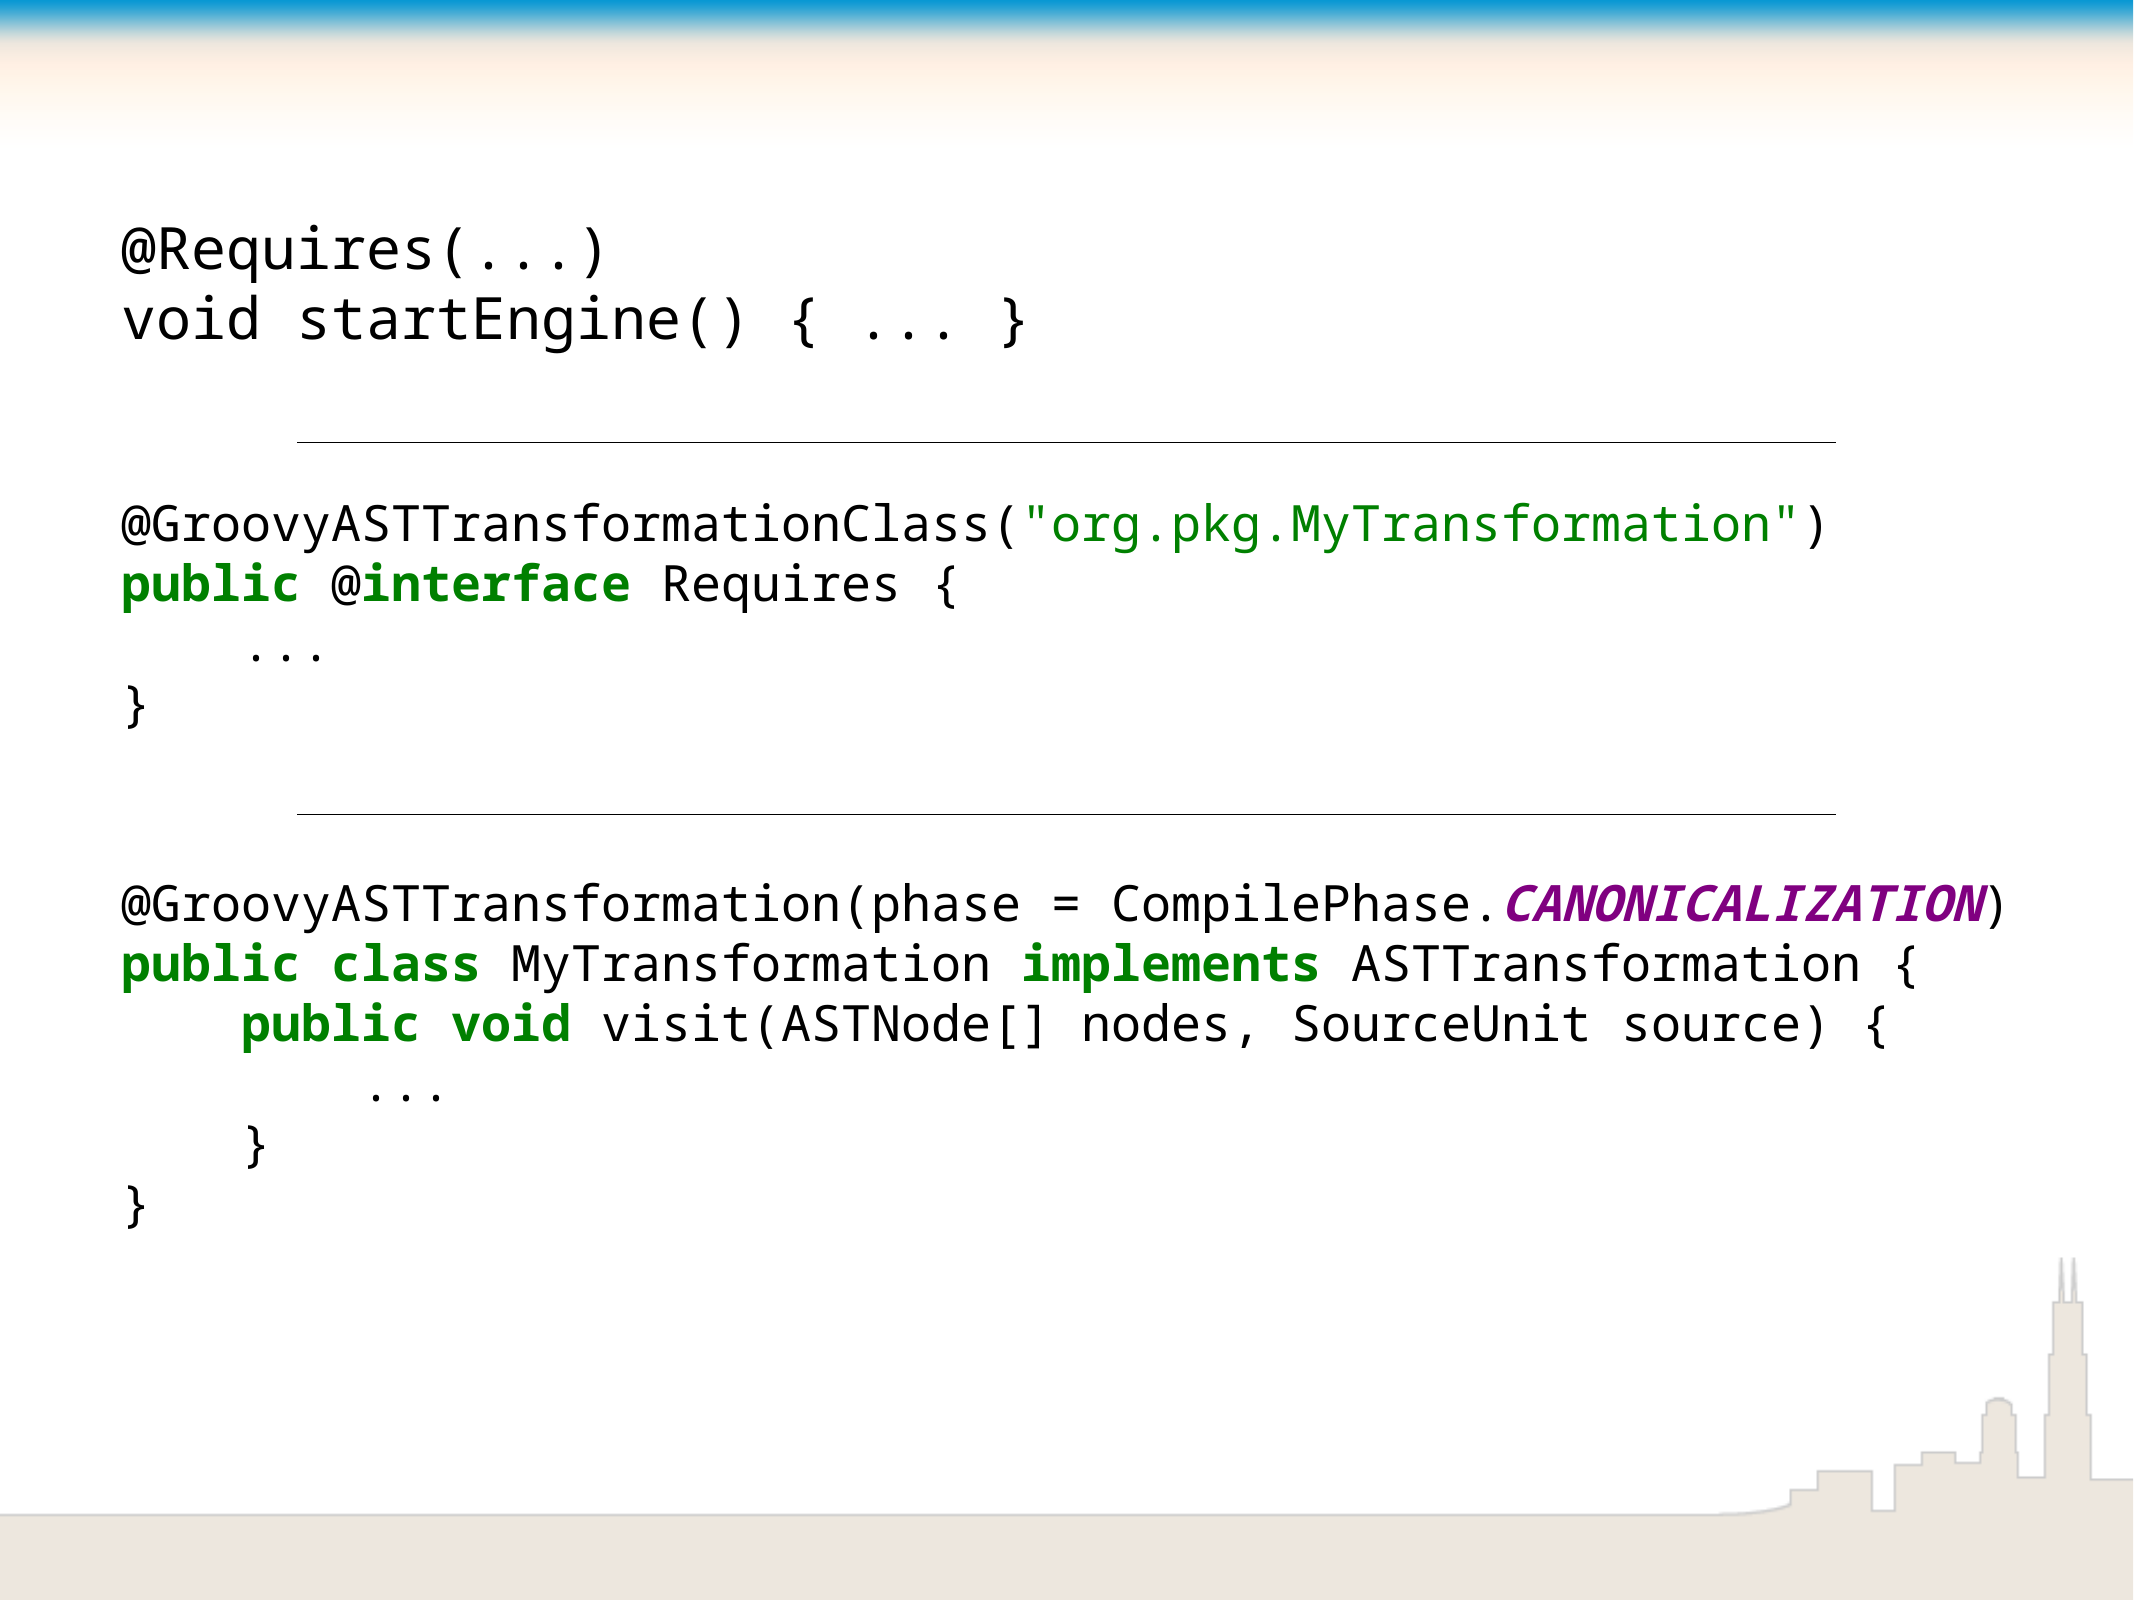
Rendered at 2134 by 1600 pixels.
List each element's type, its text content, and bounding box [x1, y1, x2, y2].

text_box @Requires(...) void startEngine() { ... } @GroovyASTTransformationClass("org.pkg.MyTransformation") public @interface Requires { ... } @GroovyASTTransformation(phase = CompilePhase.CANONICALIZATION) public class MyTransformation implements ASTTransformation { public void visit(ASTNode[] nodes, SourceUnit source) { ... } } [106, 204, 2027, 1388]
picture [0, 4, 2134, 1600]
